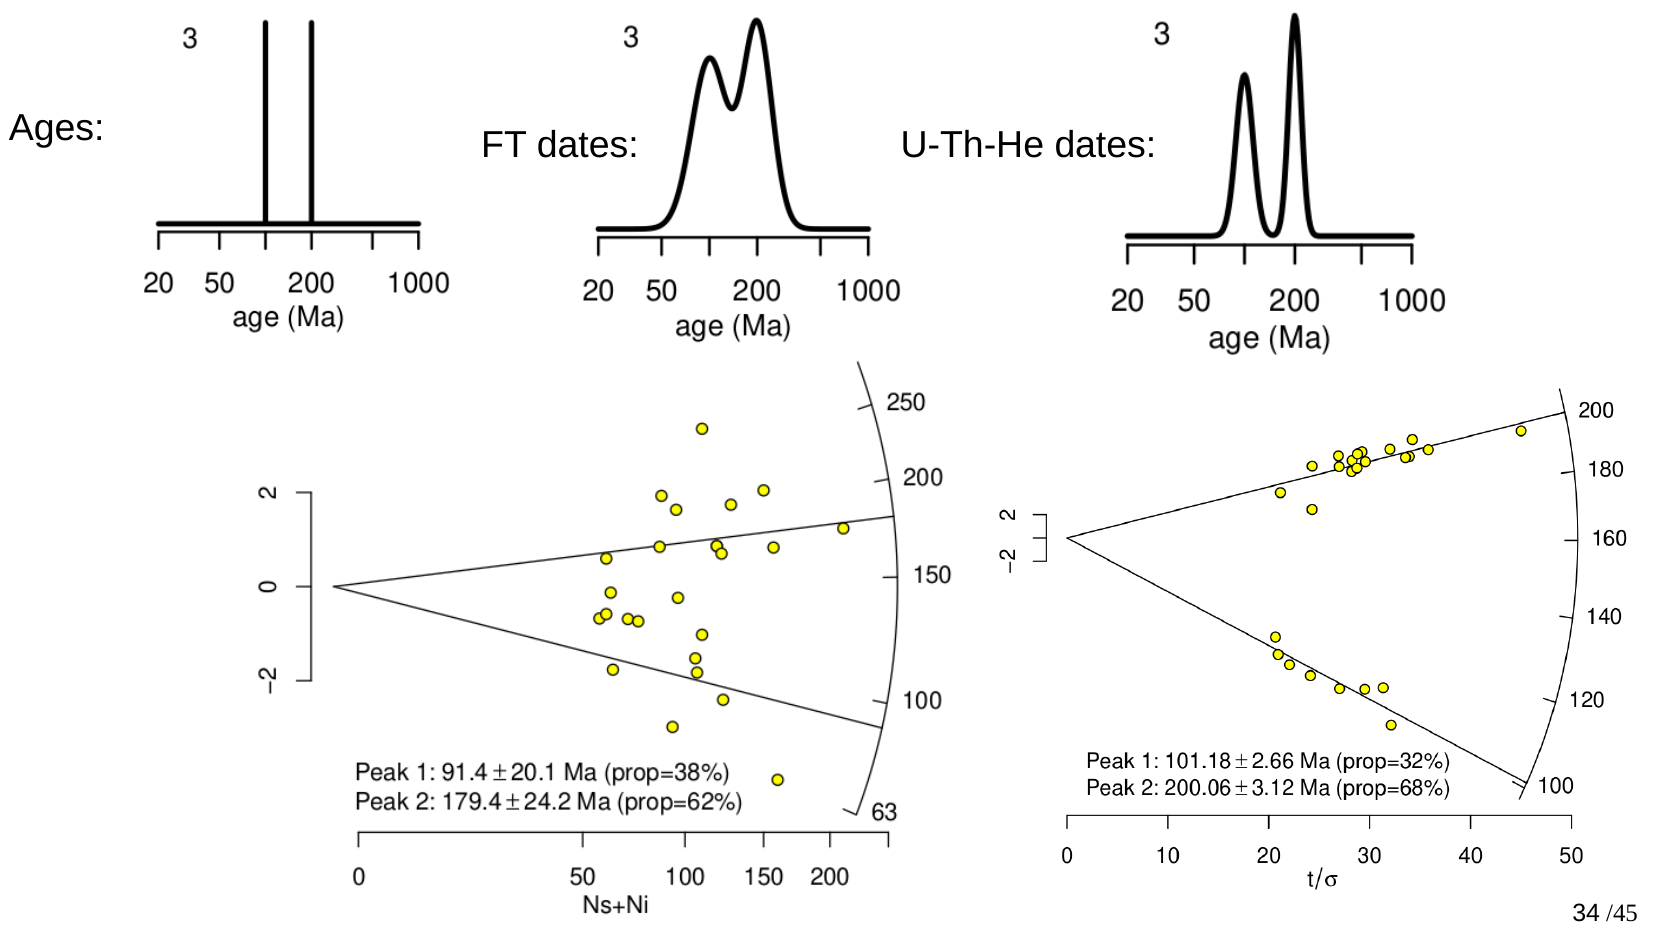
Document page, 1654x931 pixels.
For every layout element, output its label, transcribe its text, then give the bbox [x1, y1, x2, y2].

text_box Ages: [0, 98, 140, 156]
picture [249, 12, 956, 926]
picture [997, 387, 1630, 892]
picture [140, 12, 453, 337]
text_box FT dates: [466, 116, 680, 216]
text_box U-Th-He dates: [885, 116, 1188, 216]
picture [1099, 5, 1452, 361]
